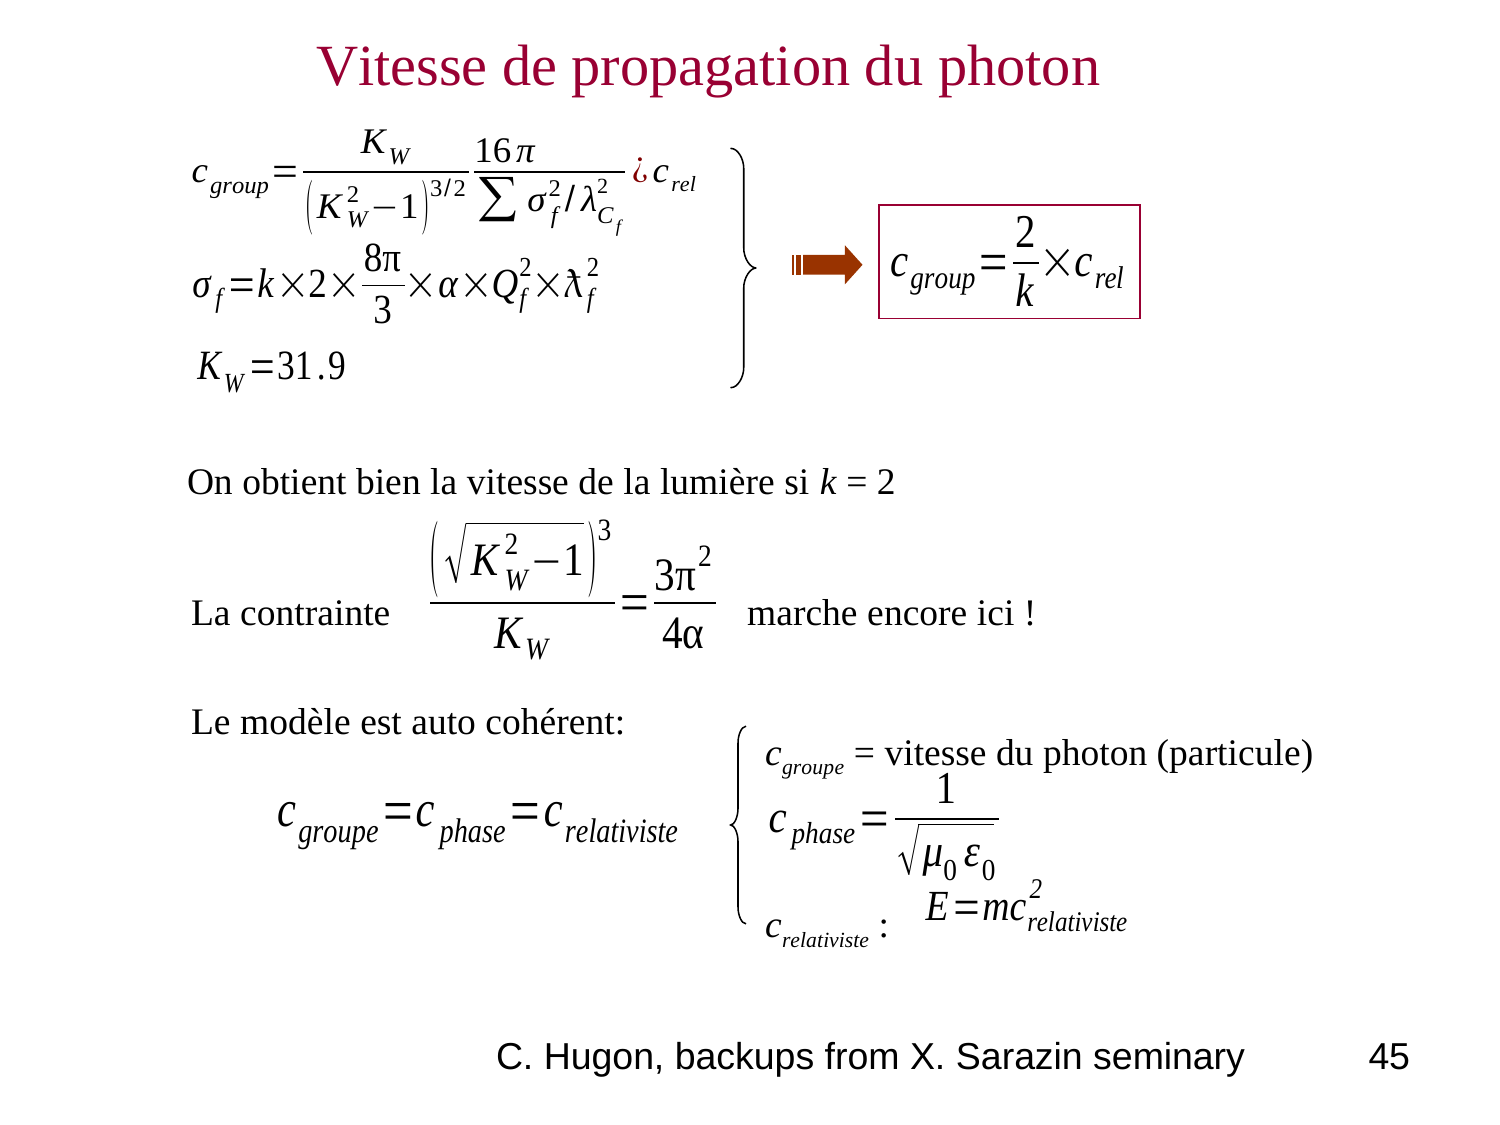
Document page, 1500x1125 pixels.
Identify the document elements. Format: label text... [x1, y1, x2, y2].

text_box La contrainte marche encore ici ! Le modèle est auto cohérent: [176, 540, 1062, 751]
chart [416, 514, 731, 668]
text_box cgroupe = vitesse du photon (particule) crelativiste : [750, 678, 1329, 960]
chart [186, 342, 360, 399]
text_box [796, 255, 801, 275]
chart [182, 121, 709, 334]
text_box On obtient bien la vitesse de la lumière si k = 2 [172, 437, 911, 510]
chart [266, 781, 691, 850]
chart [879, 205, 1140, 318]
text_box [803, 245, 863, 285]
text_box Vitesse de propagation du photon [301, 2, 1116, 106]
chart [758, 763, 1140, 938]
